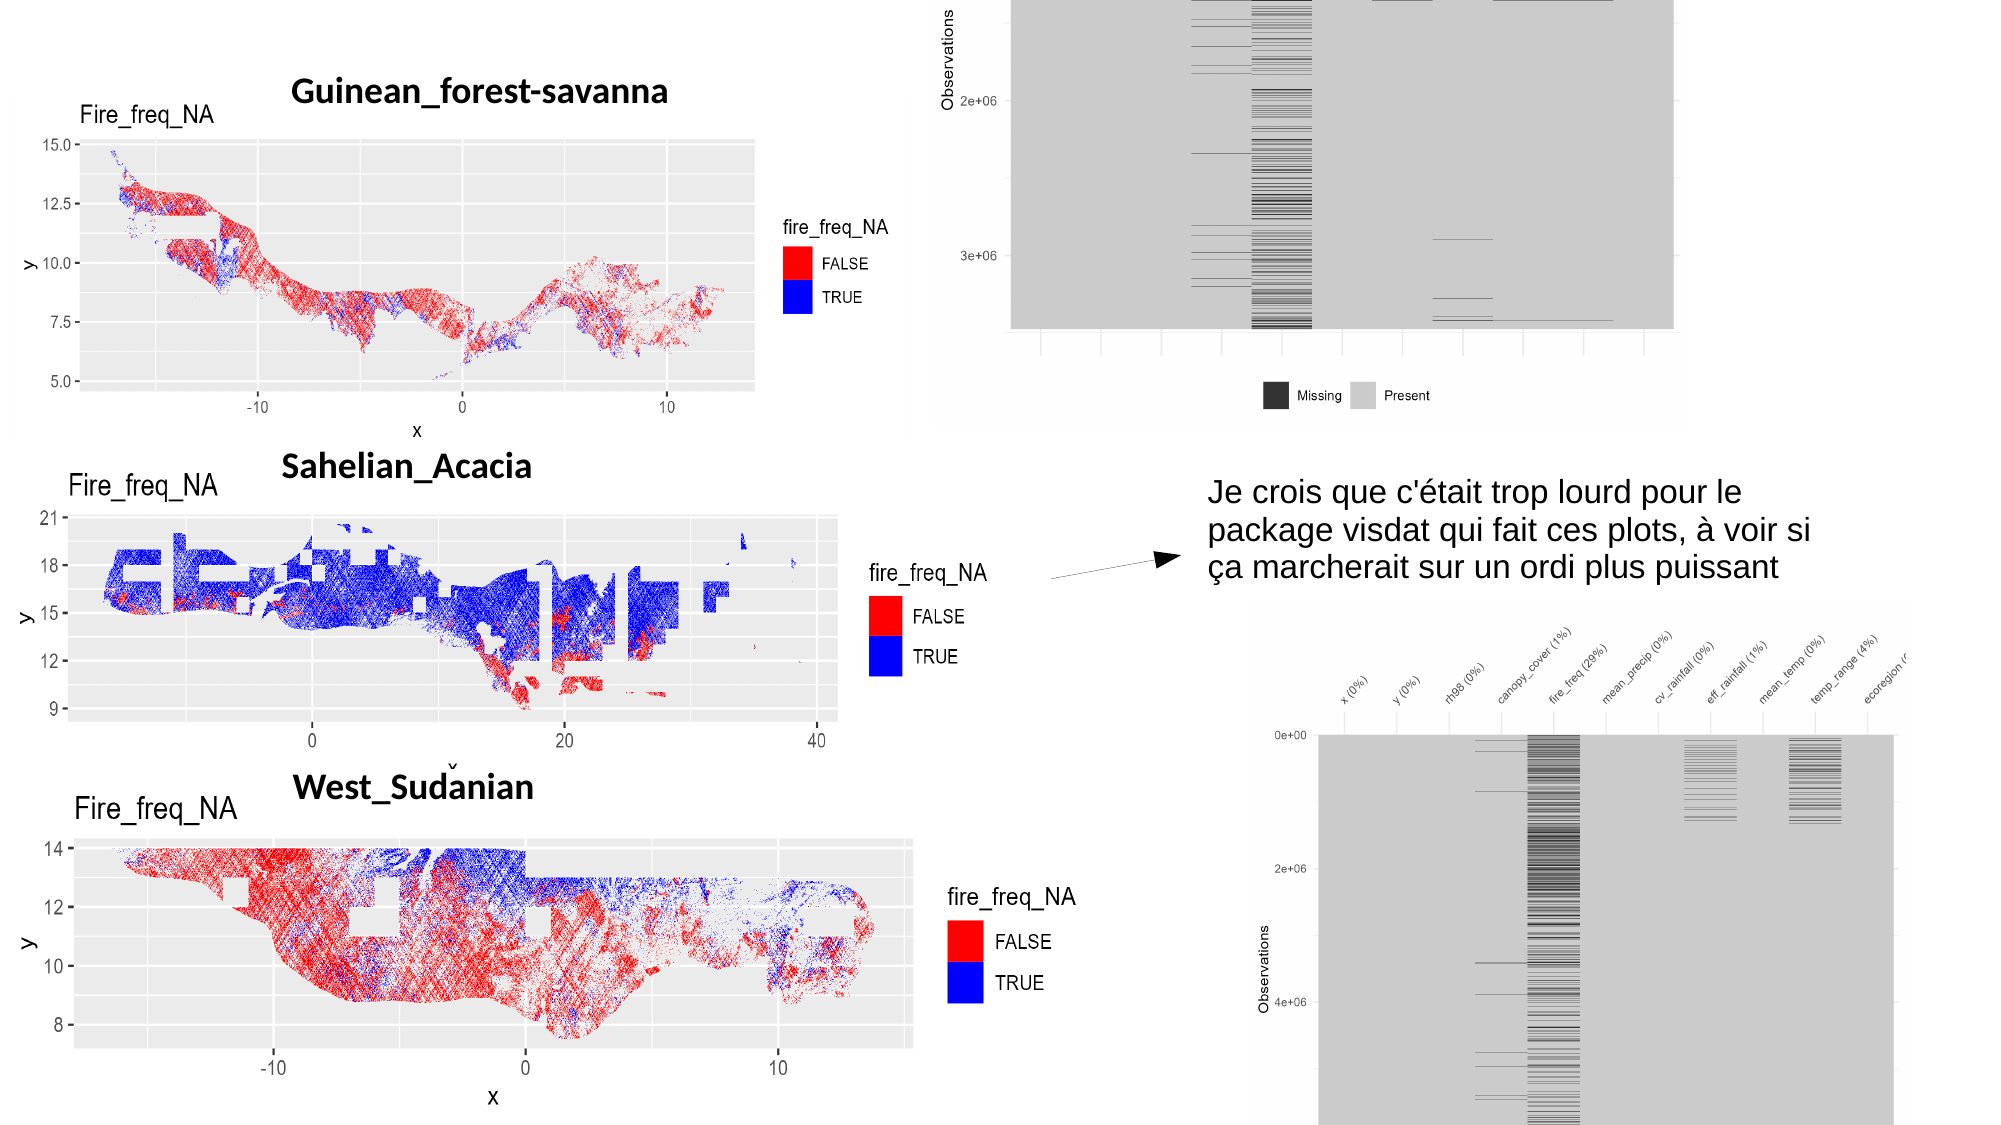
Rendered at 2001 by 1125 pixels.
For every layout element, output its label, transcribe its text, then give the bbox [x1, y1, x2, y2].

picture [5, 457, 1099, 1122]
text_box Guinean_forest-savanna [276, 58, 685, 119]
text_box Sahelian_Acacia [266, 444, 548, 494]
picture [933, 0, 1688, 426]
picture [11, 91, 907, 444]
text_box Je crois que c'était trop lourd pour le package visdat qui fait ces plots, à voir si ça marcherait sur un ordi plus puissant [1192, 466, 1855, 650]
text_box West_Sudanian [277, 754, 559, 815]
picture [1251, 599, 1906, 1125]
